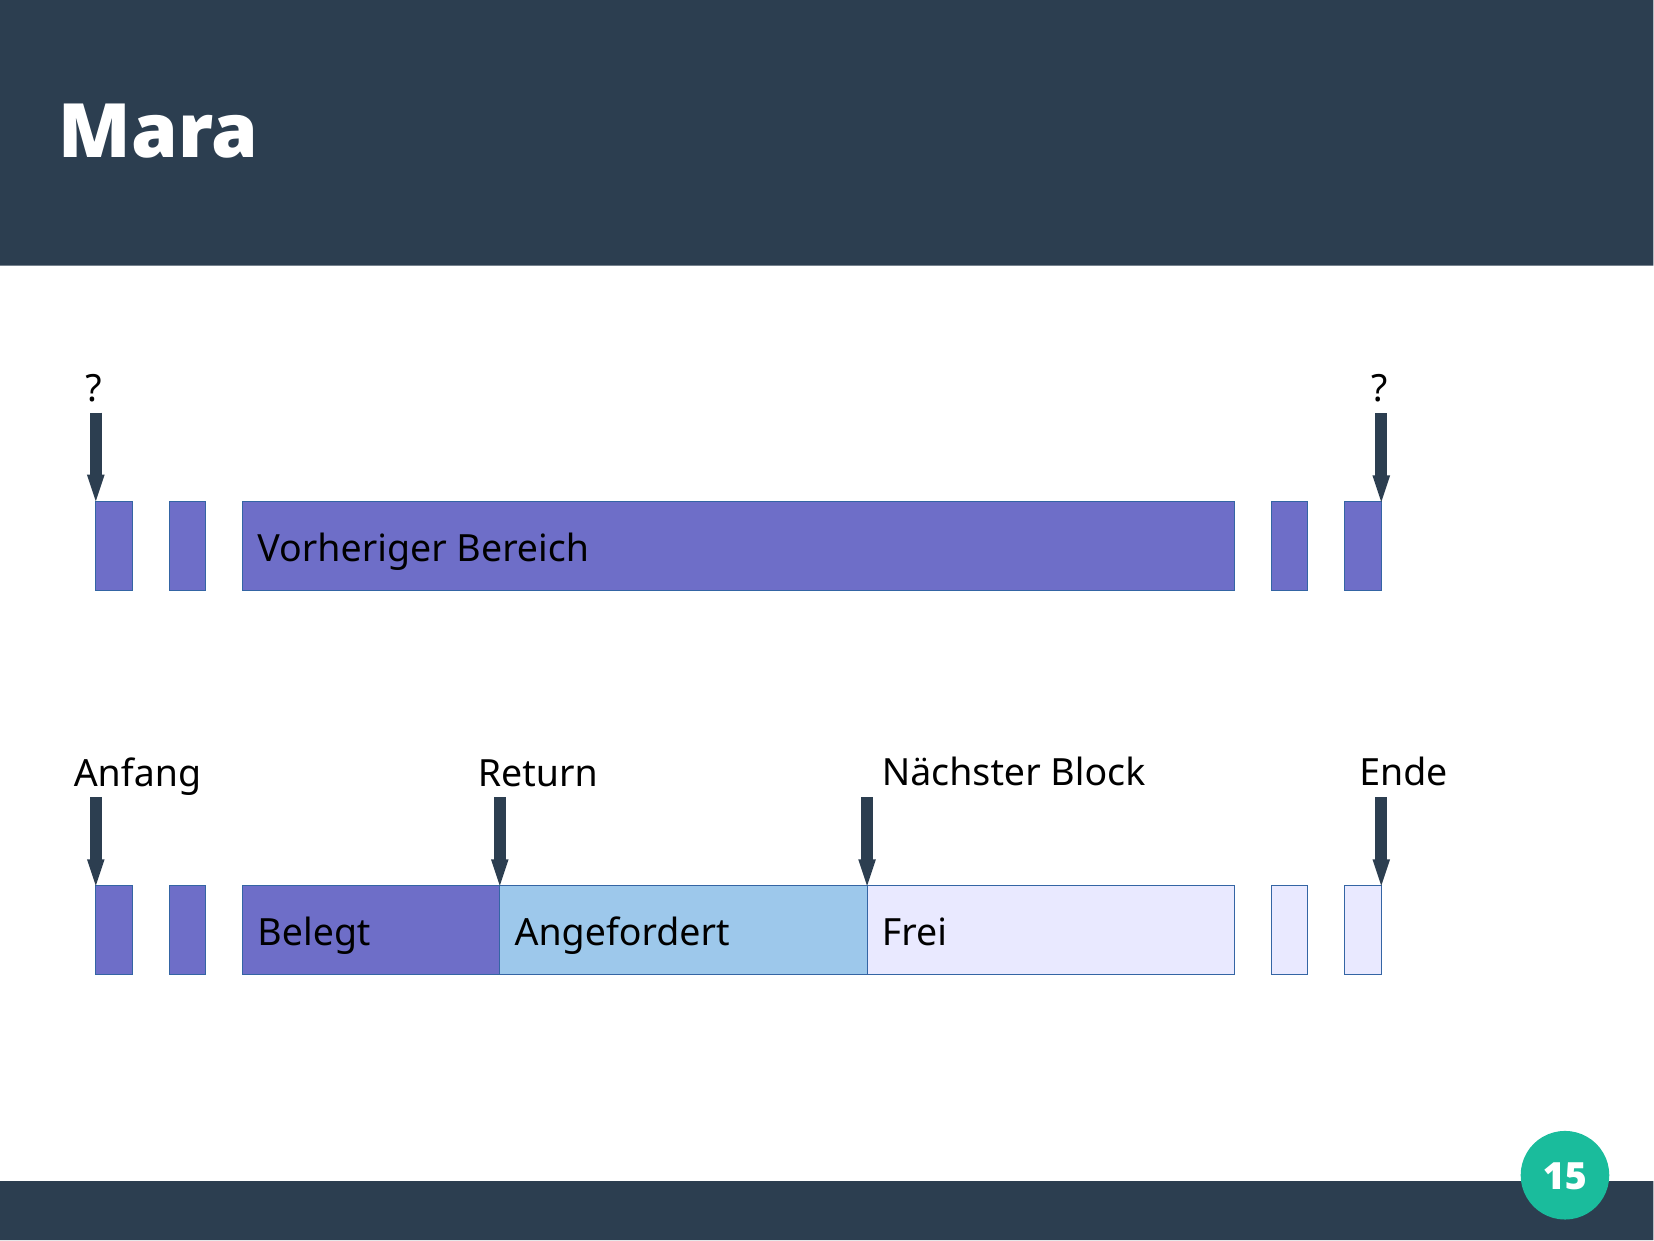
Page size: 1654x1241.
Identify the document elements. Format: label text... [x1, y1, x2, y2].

text_box Vorheriger Bereich [242, 502, 1272, 591]
text_box [95, 885, 133, 975]
text_box [1271, 885, 1308, 975]
text_box [95, 501, 133, 591]
text_box Frei [867, 886, 1235, 975]
text_box [1271, 501, 1308, 591]
text_box Angefordert [500, 886, 867, 975]
text_box [169, 501, 206, 591]
text_box Anfang [59, 738, 280, 798]
text_box [1344, 885, 1382, 975]
text_box Return [463, 738, 655, 798]
text_box ? [1356, 354, 1419, 413]
text_box Nächster Block [867, 738, 1161, 841]
text_box Ende [1344, 738, 1565, 798]
text_box ? [70, 354, 133, 413]
text_box [1344, 501, 1382, 591]
text_box [169, 885, 206, 975]
title Mara [59, 49, 1595, 207]
text_box Belegt [242, 886, 500, 975]
